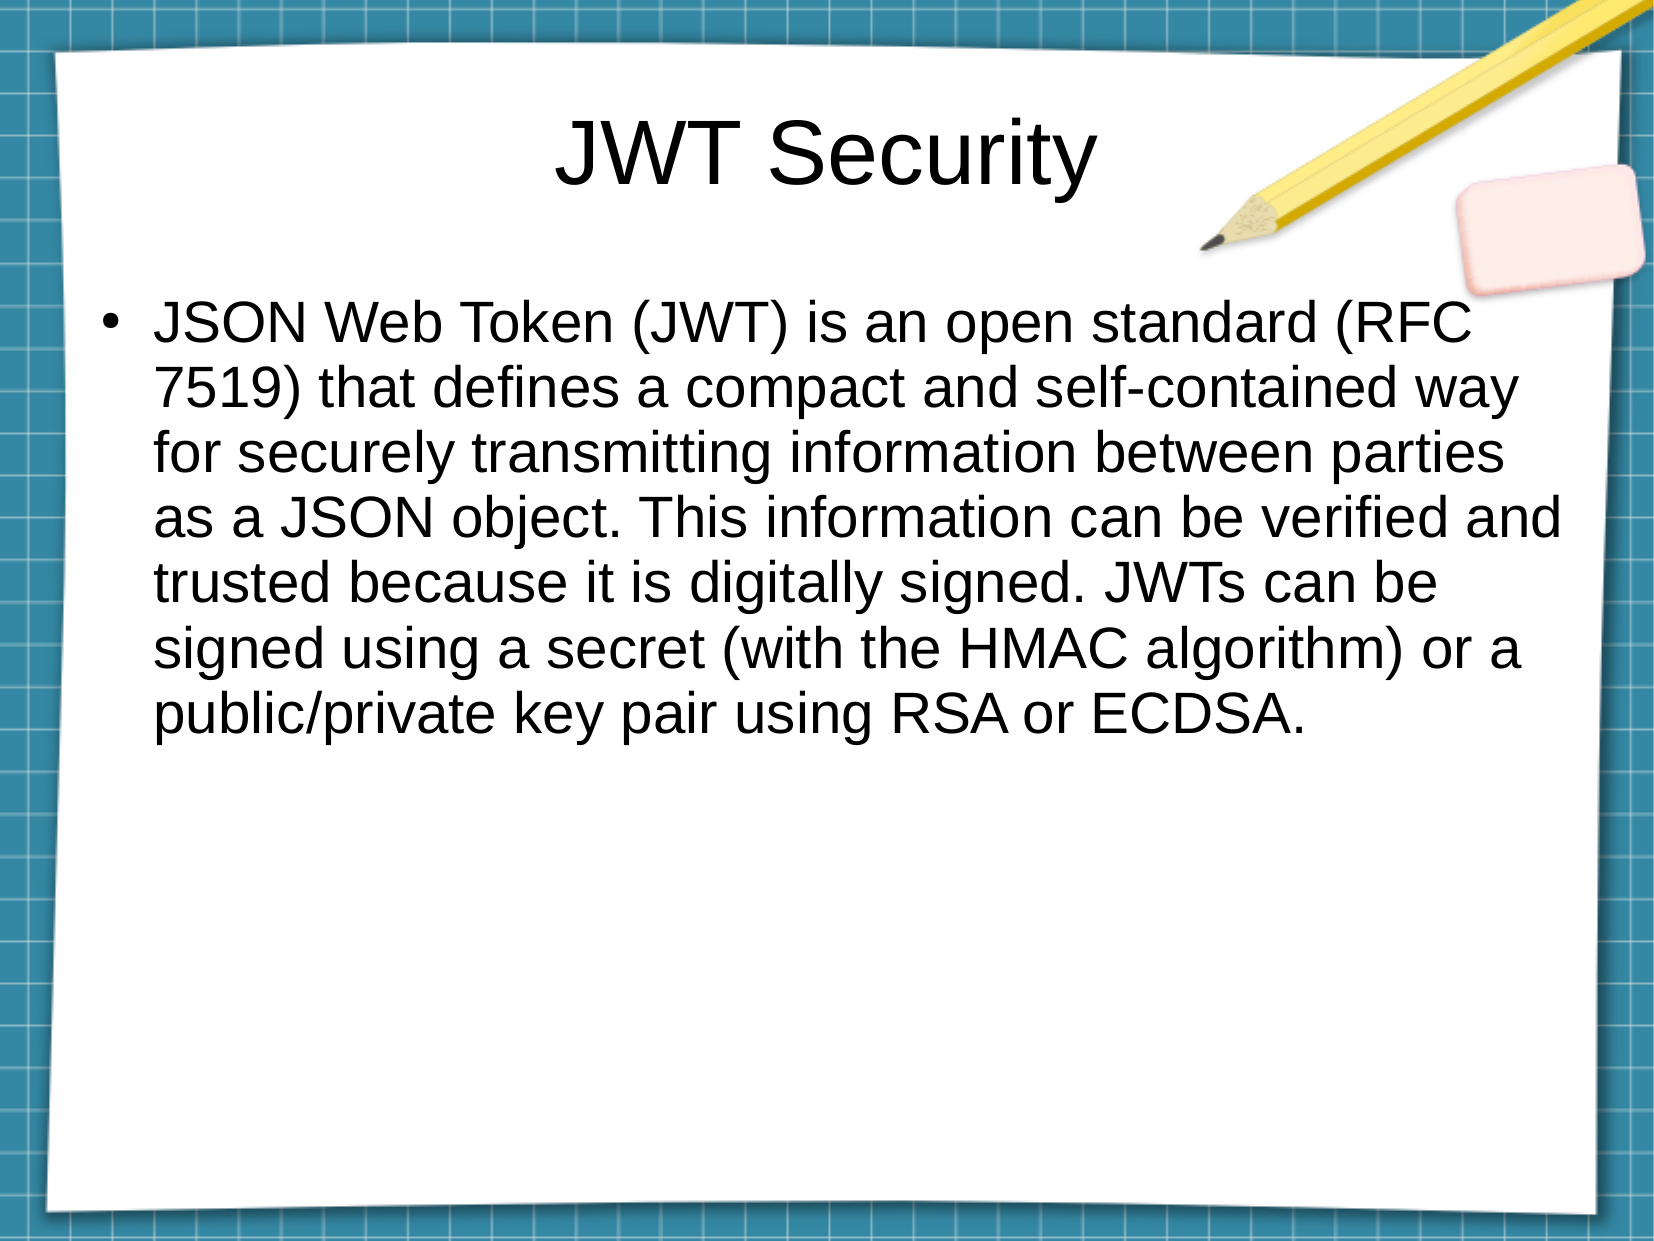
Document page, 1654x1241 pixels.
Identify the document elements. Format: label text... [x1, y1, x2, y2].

list JSON Web Token (JWT) is an open standard (RFC 7519) that defines a compact and self-contained way for securely transmitting information between parties as a JSON object. This information can be verified and trusted because it is digitally signed. JWTs can be signed using a secret (with the HMAC algorithm) or a public/private key pair using RSA or ECDSA. [82, 290, 1571, 1010]
picture [0, 0, 1654, 1241]
title JWT Security [82, 49, 1571, 257]
